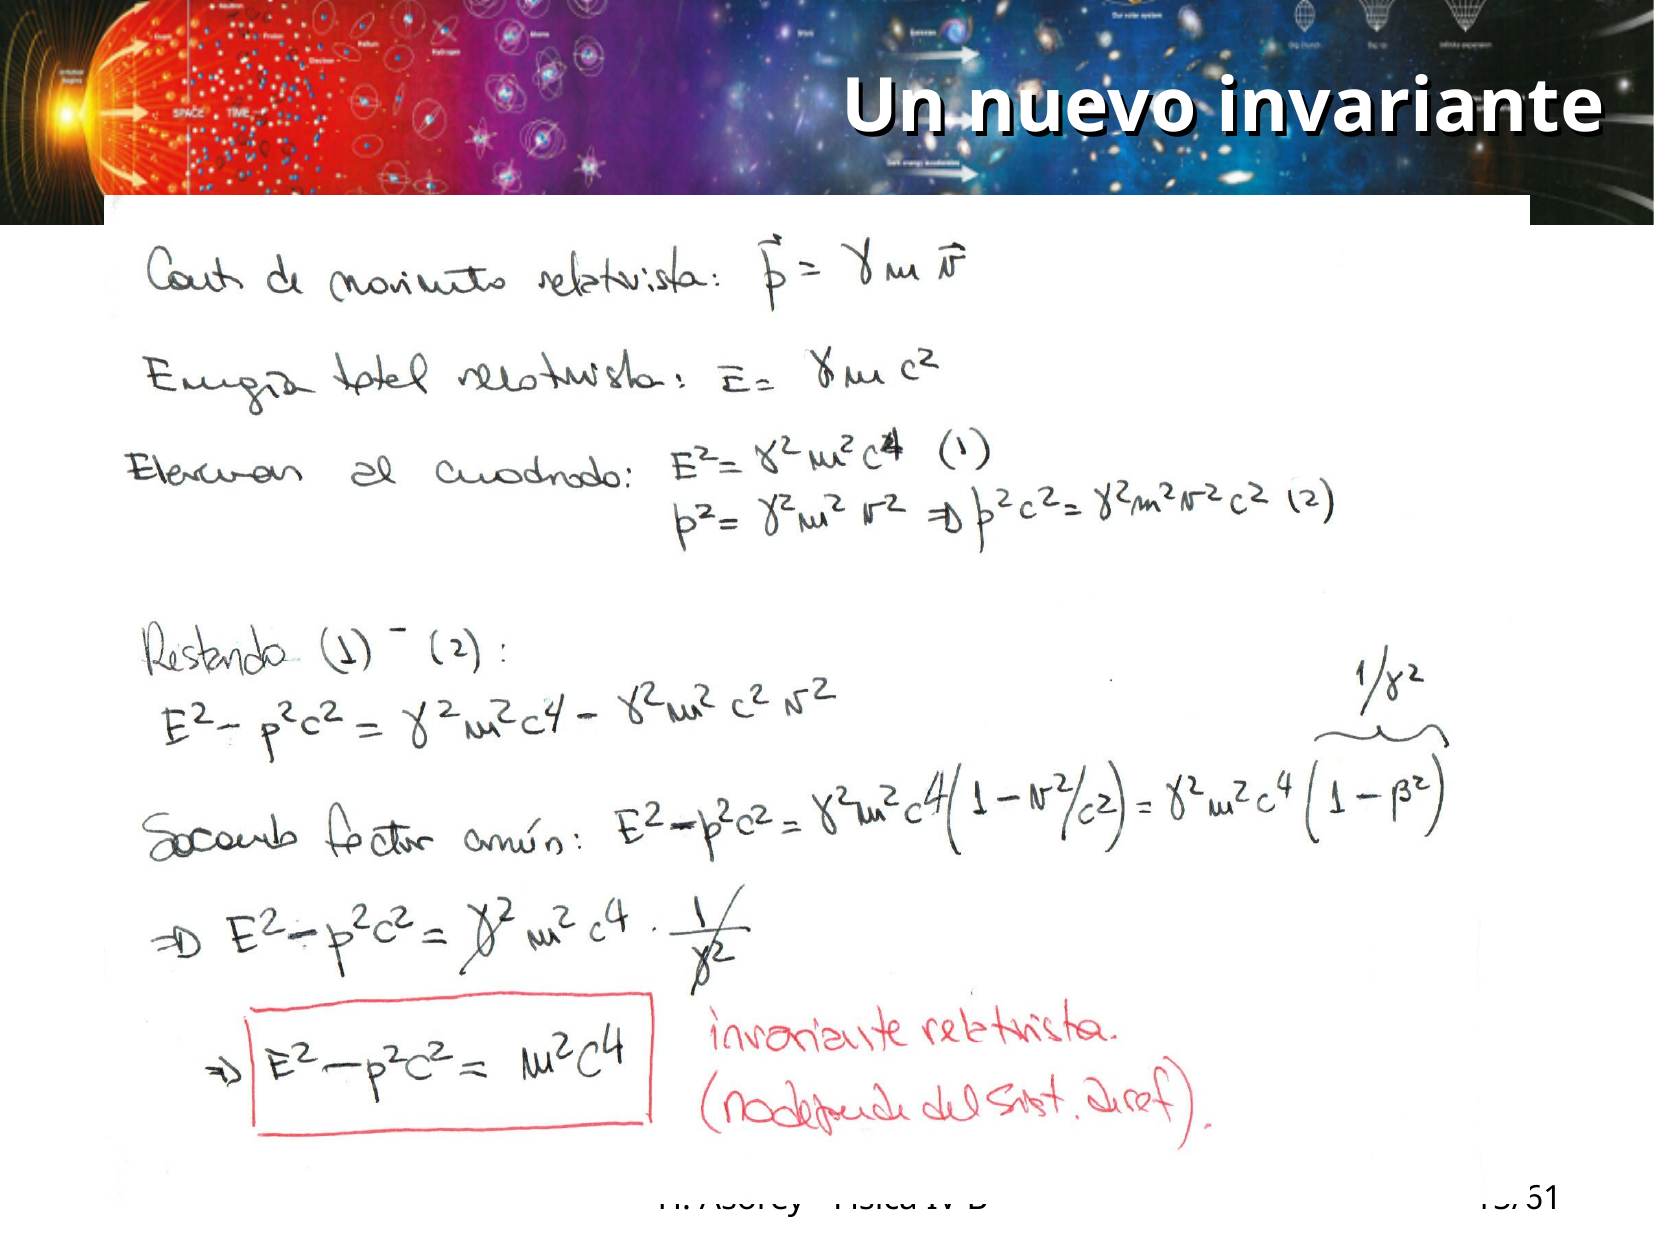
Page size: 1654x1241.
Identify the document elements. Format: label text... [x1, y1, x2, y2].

title Un nuevo invariante [45, 15, 1606, 191]
picture [0, 0, 1654, 1204]
